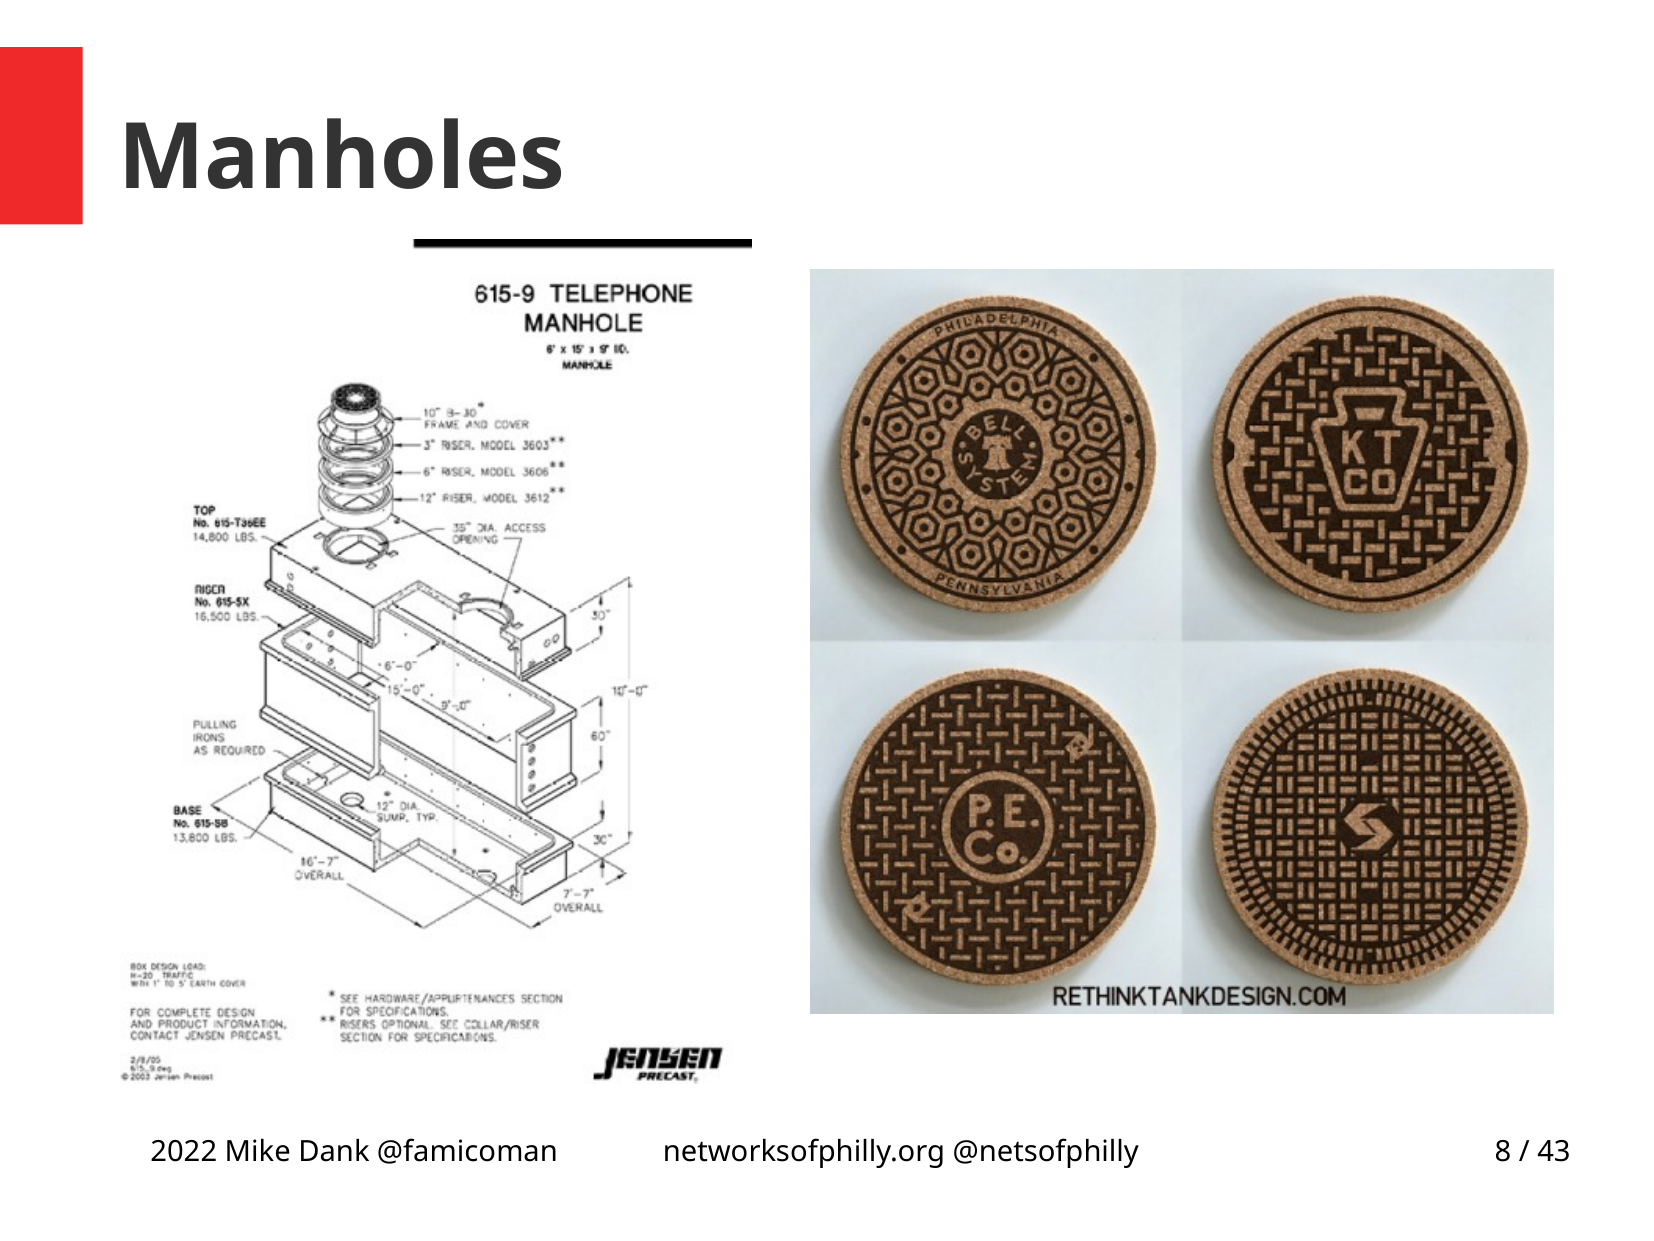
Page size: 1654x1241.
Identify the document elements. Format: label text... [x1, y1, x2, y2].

picture [120, 239, 752, 1084]
title Manholes [118, 49, 1571, 257]
picture [810, 269, 1554, 1014]
